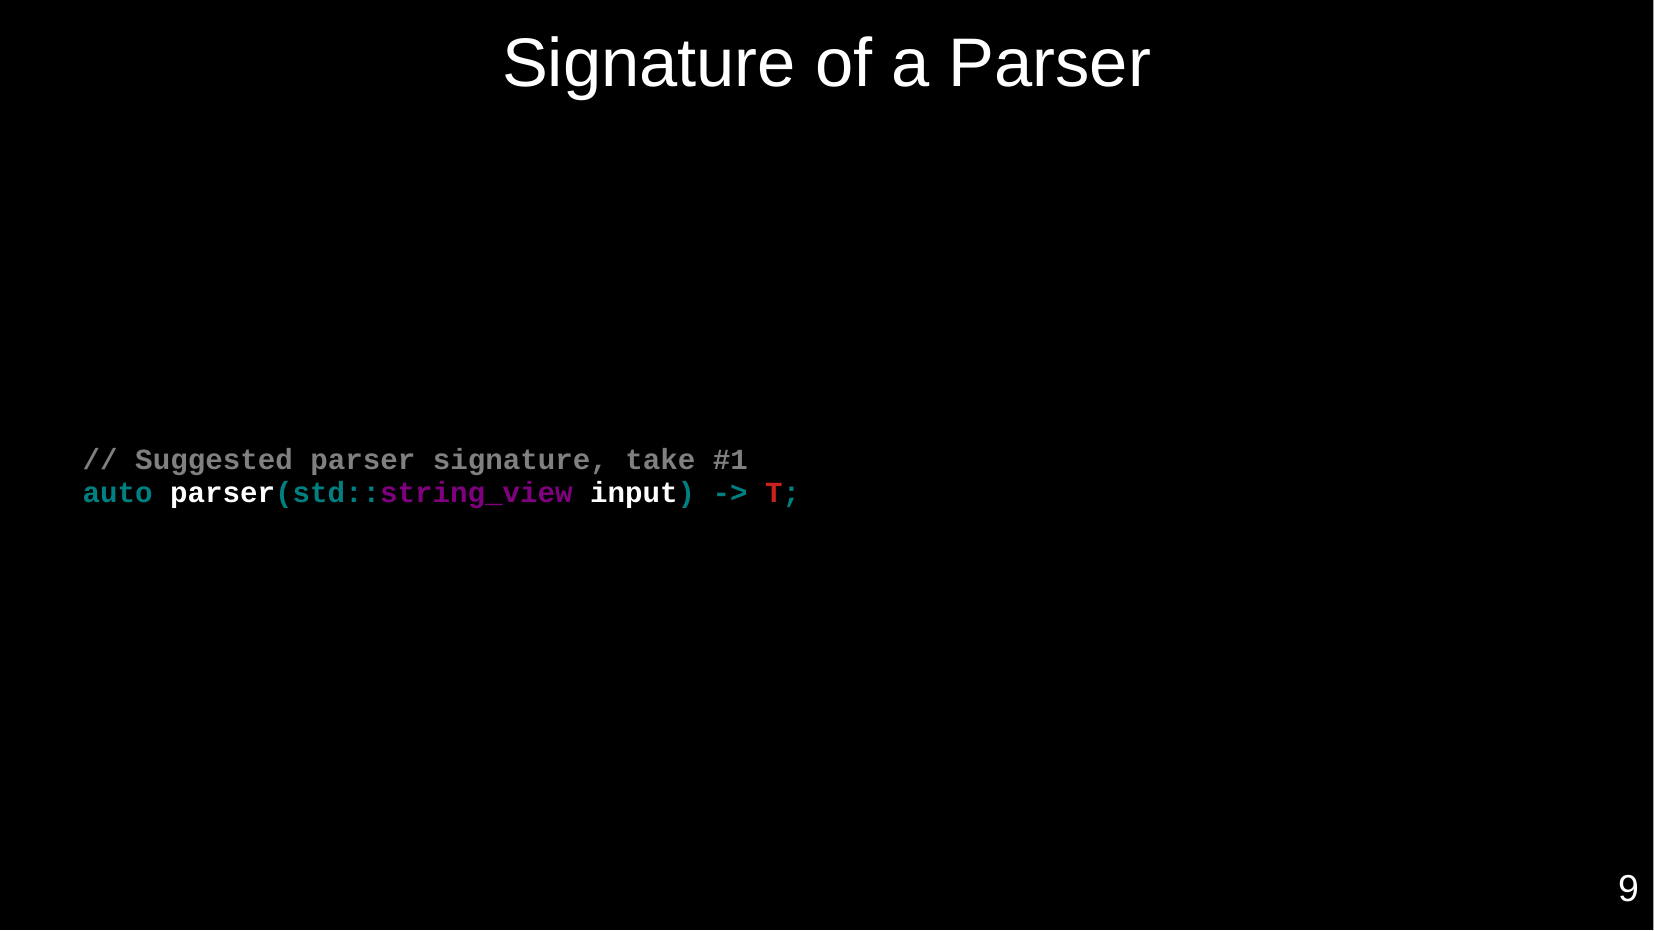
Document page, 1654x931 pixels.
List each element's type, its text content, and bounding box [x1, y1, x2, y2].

title Signature of a Parser [82, 4, 1571, 121]
subtitle // Suggested parser signature, take #1 auto parser(std::string_view input) -> T; [82, 241, 1571, 781]
text_box <number> [1024, 860, 1654, 931]
